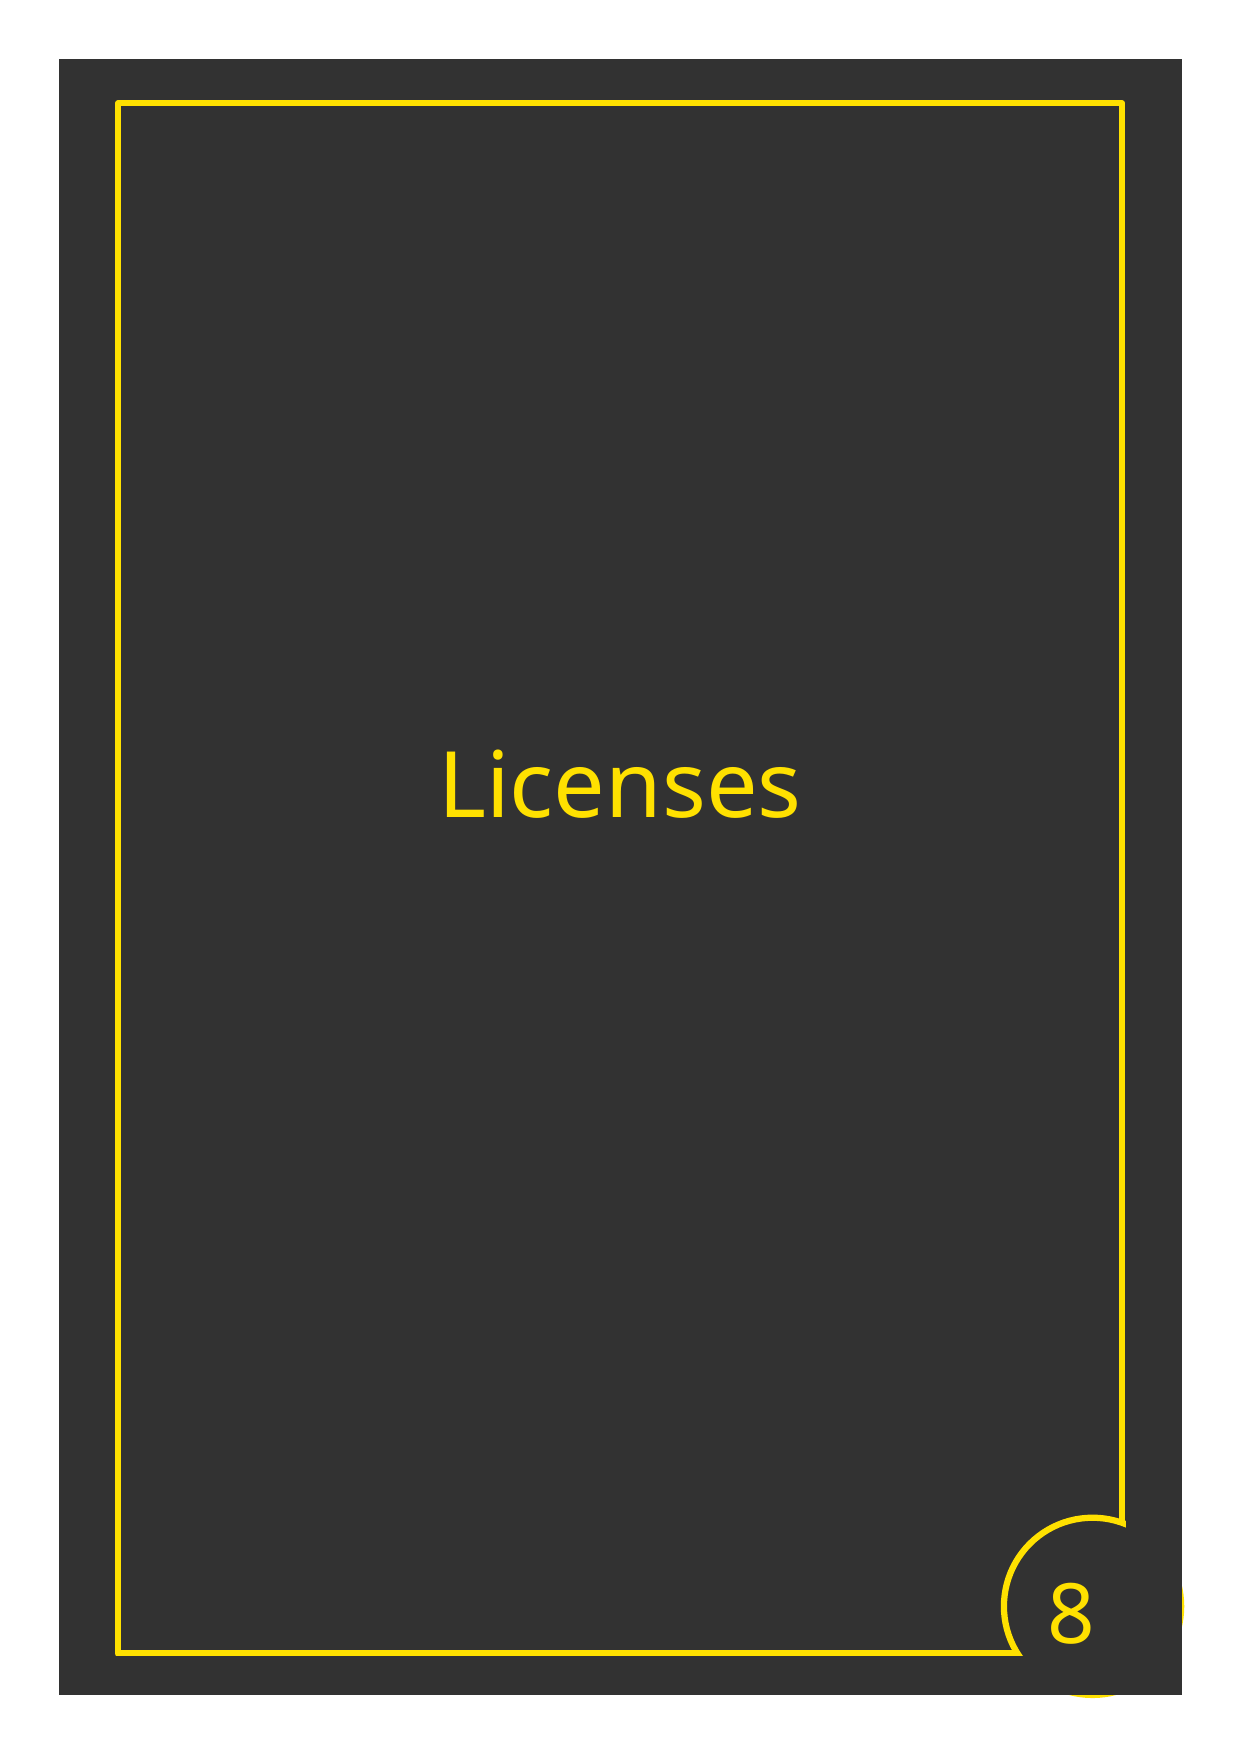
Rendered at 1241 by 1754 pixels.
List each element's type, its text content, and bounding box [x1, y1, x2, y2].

text_box 8 [1003, 1517, 1126, 1656]
text_box Licenses [132, 561, 1108, 1004]
text_box [59, 59, 1182, 1695]
